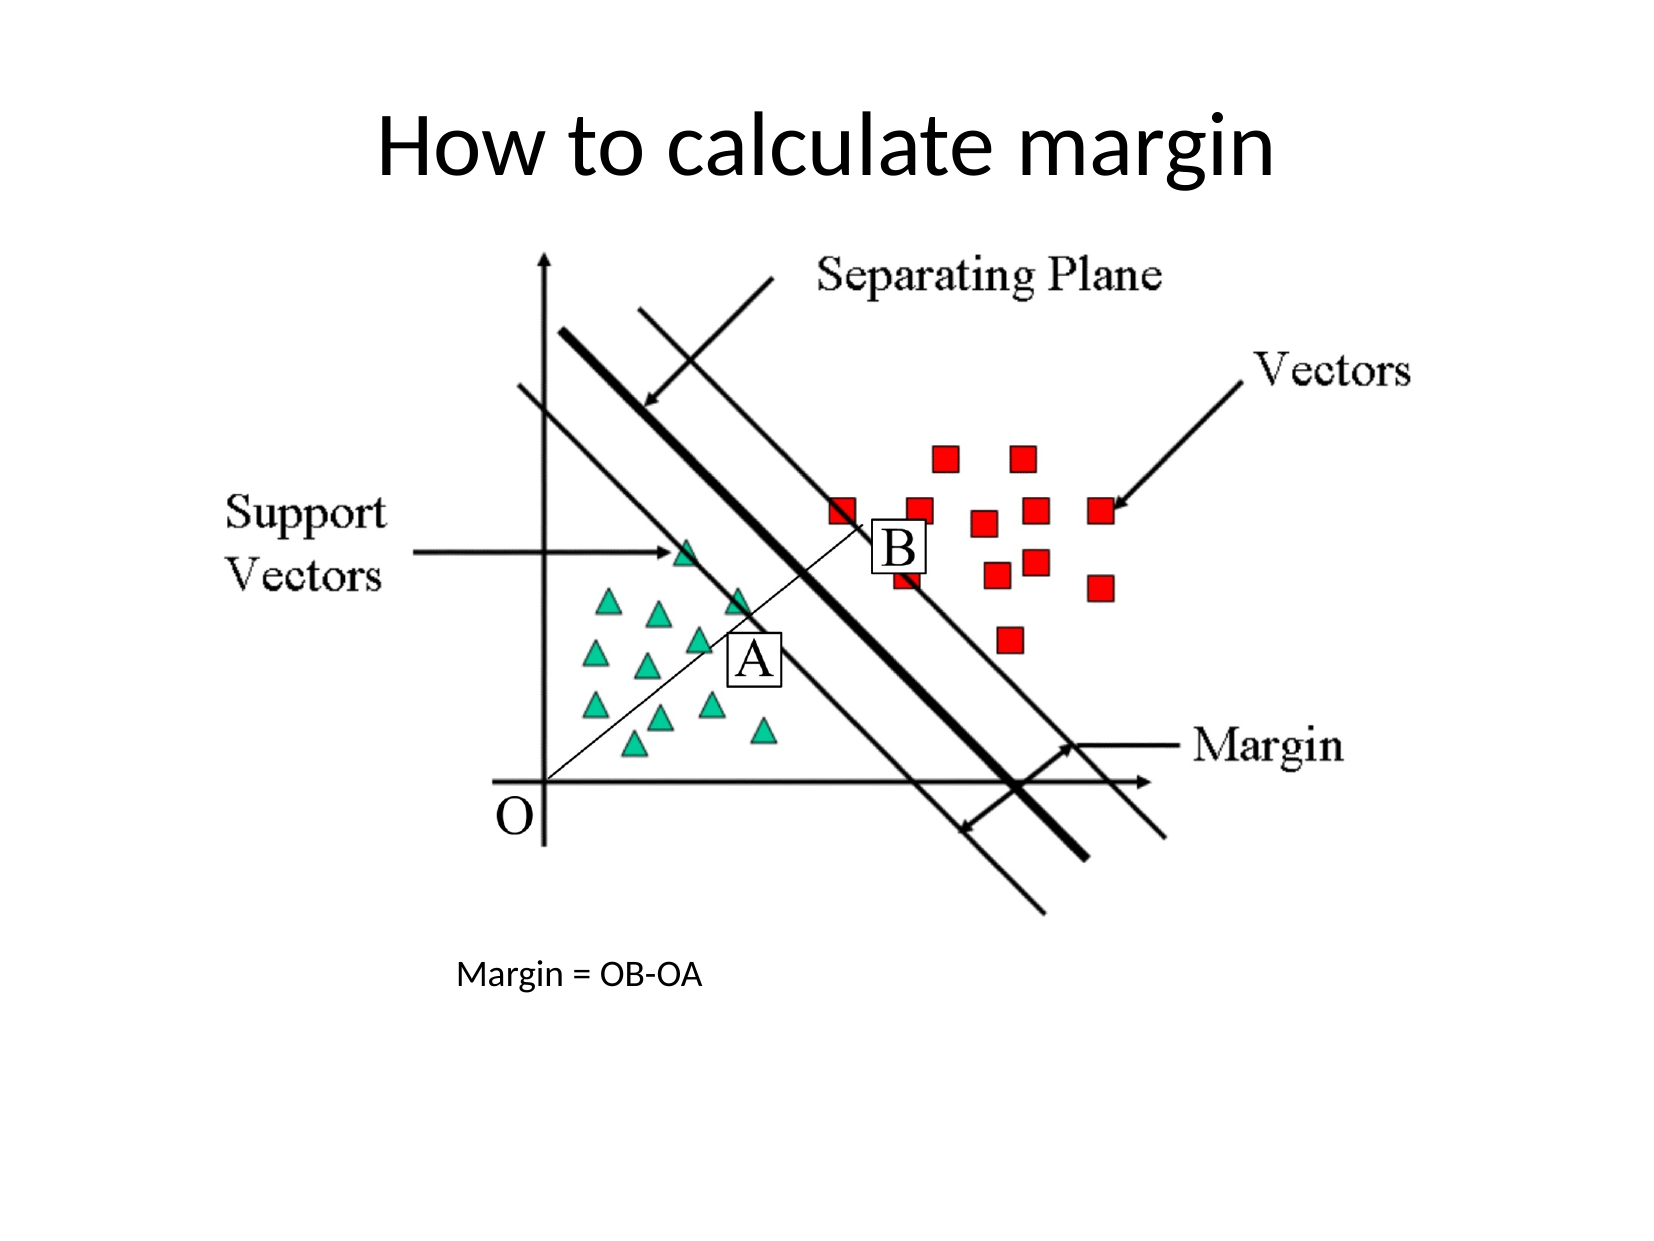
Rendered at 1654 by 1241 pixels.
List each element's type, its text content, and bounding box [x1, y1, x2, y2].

list Margin = OB-OA [440, 950, 1103, 1093]
title How to calculate margin [82, 49, 1571, 257]
picture [206, 230, 1432, 920]
